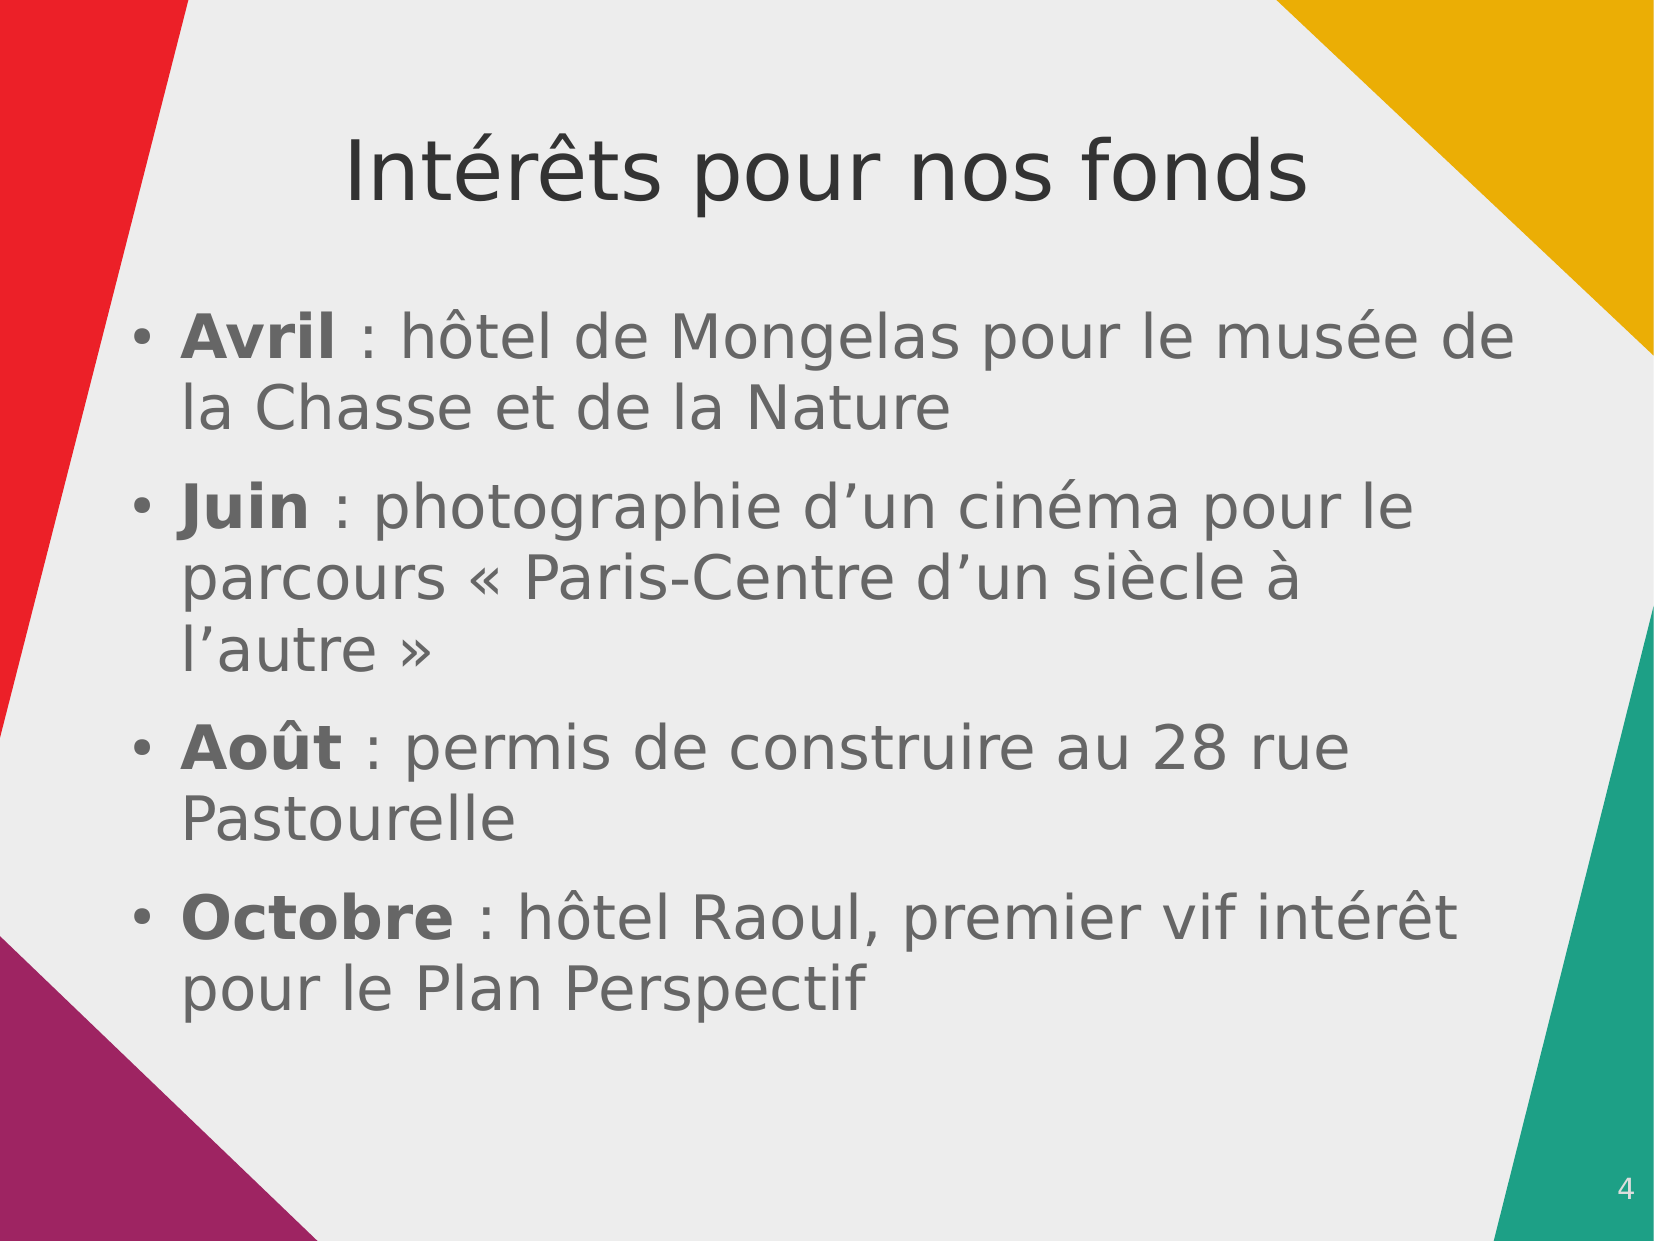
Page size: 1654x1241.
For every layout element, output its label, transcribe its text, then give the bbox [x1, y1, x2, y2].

list Avril : hôtel de Mongelas pour le musée de la Chasse et de la Nature Juin : photographie d’un cinéma pour le parcours « Paris-Centre d’un siècle à l’autre » Août : permis de construire au 28 rue Pastourelle Octobre : hôtel Raoul, premier vif intérêt pour le Plan Perspectif [114, 302, 1539, 1033]
title Intérêts pour nos fonds [114, 73, 1539, 271]
